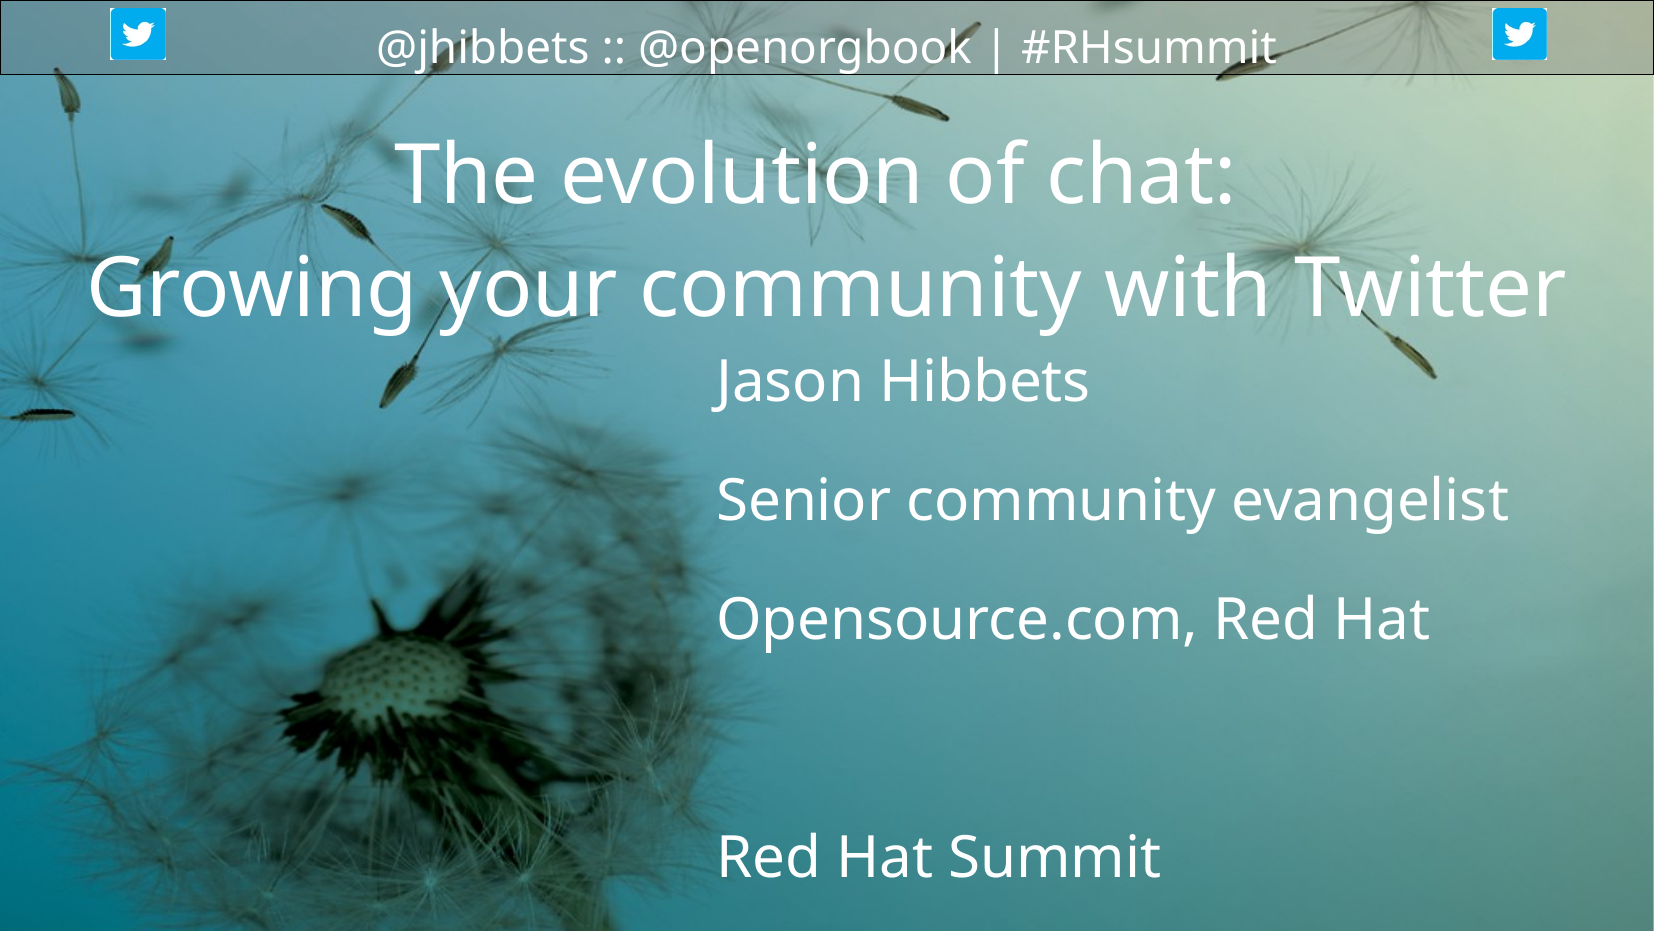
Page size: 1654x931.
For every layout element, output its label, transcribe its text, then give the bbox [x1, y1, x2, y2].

text_box Jason Hibbets Senior community evangelist Opensource.com, Red Hat Red Hat Summit May 2017 [701, 393, 1646, 920]
picture [0, 75, 1654, 931]
picture [124, 22, 154, 46]
picture [1506, 22, 1535, 46]
text_box The evolution of chat: Growing your community with Twitter [39, 107, 1615, 348]
